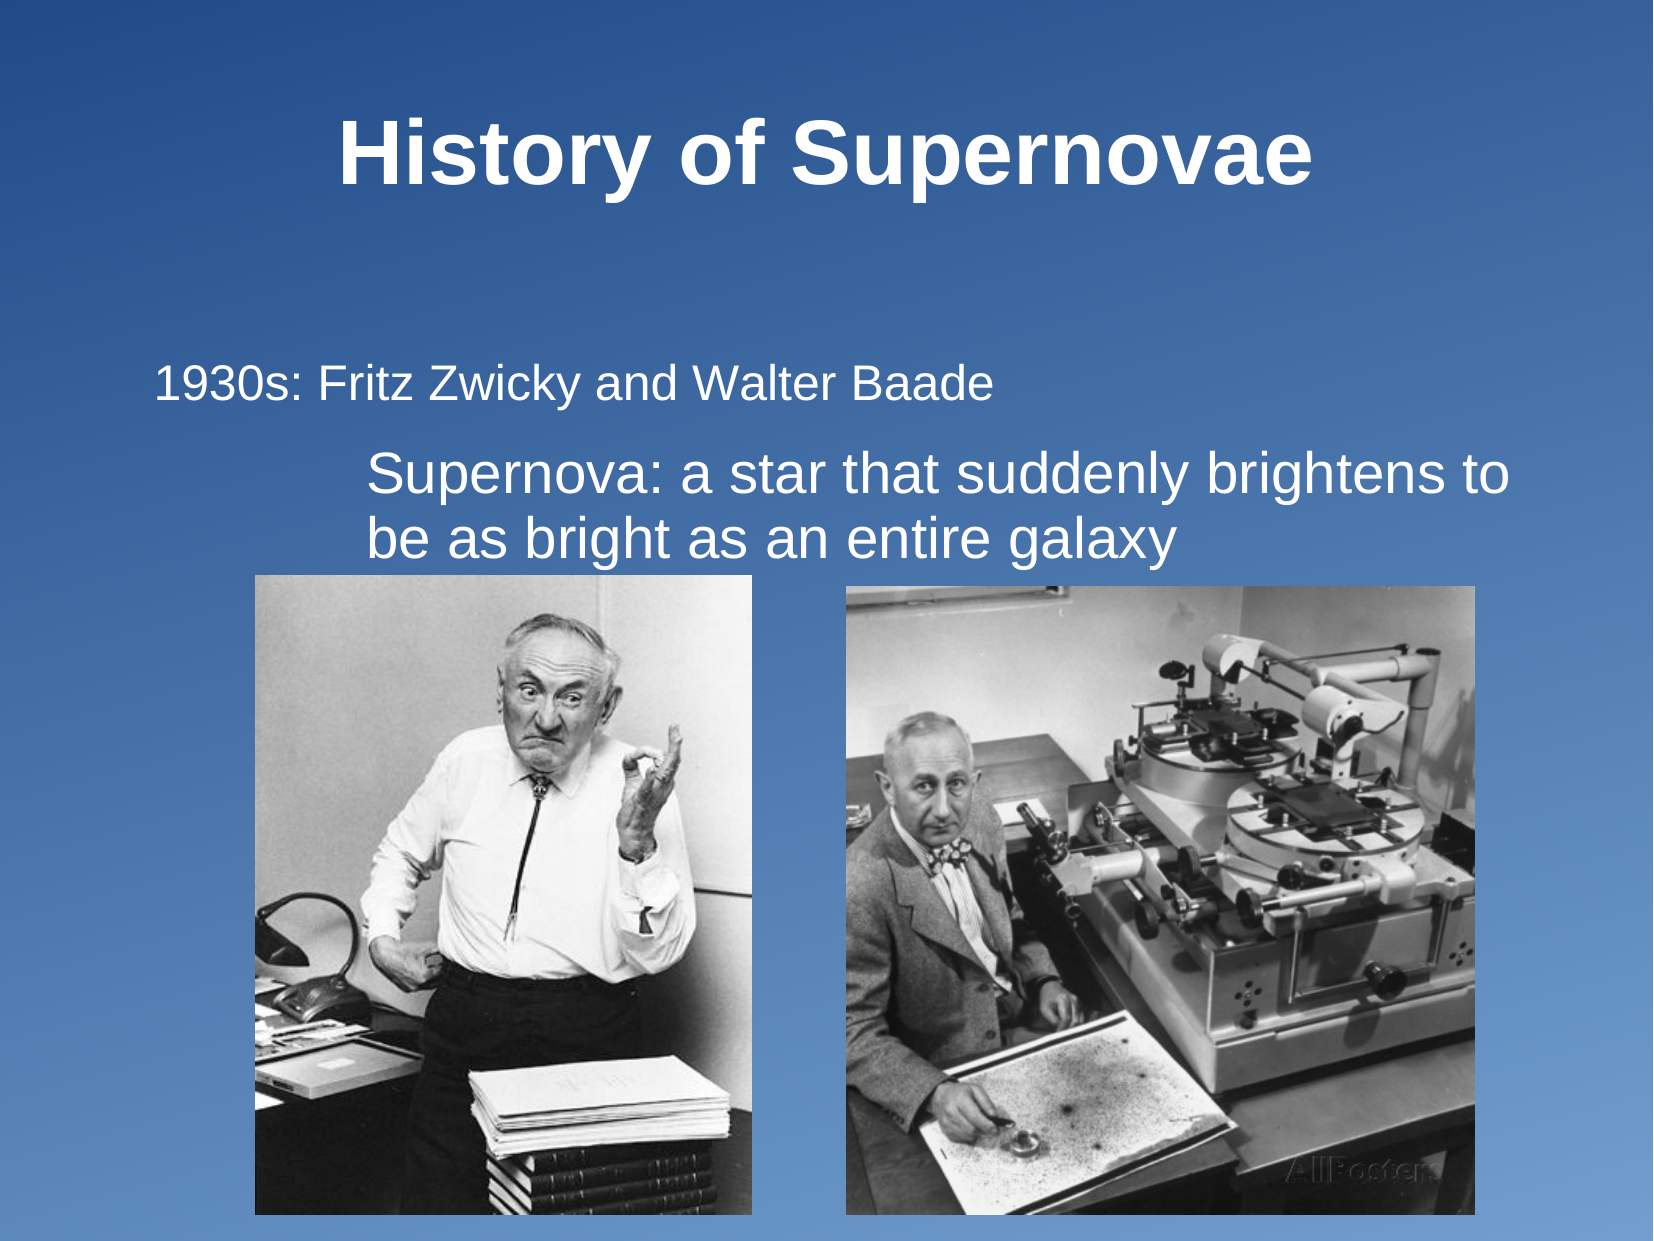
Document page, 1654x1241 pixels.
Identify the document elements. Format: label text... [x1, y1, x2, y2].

picture [846, 586, 1475, 1216]
list 1930s: Fritz Zwicky and Walter Baade Supernova: a star that suddenly brightens to be as bright as an entire galaxy [82, 355, 1571, 1075]
picture [255, 575, 752, 1216]
title History of Supernovae [82, 49, 1571, 257]
